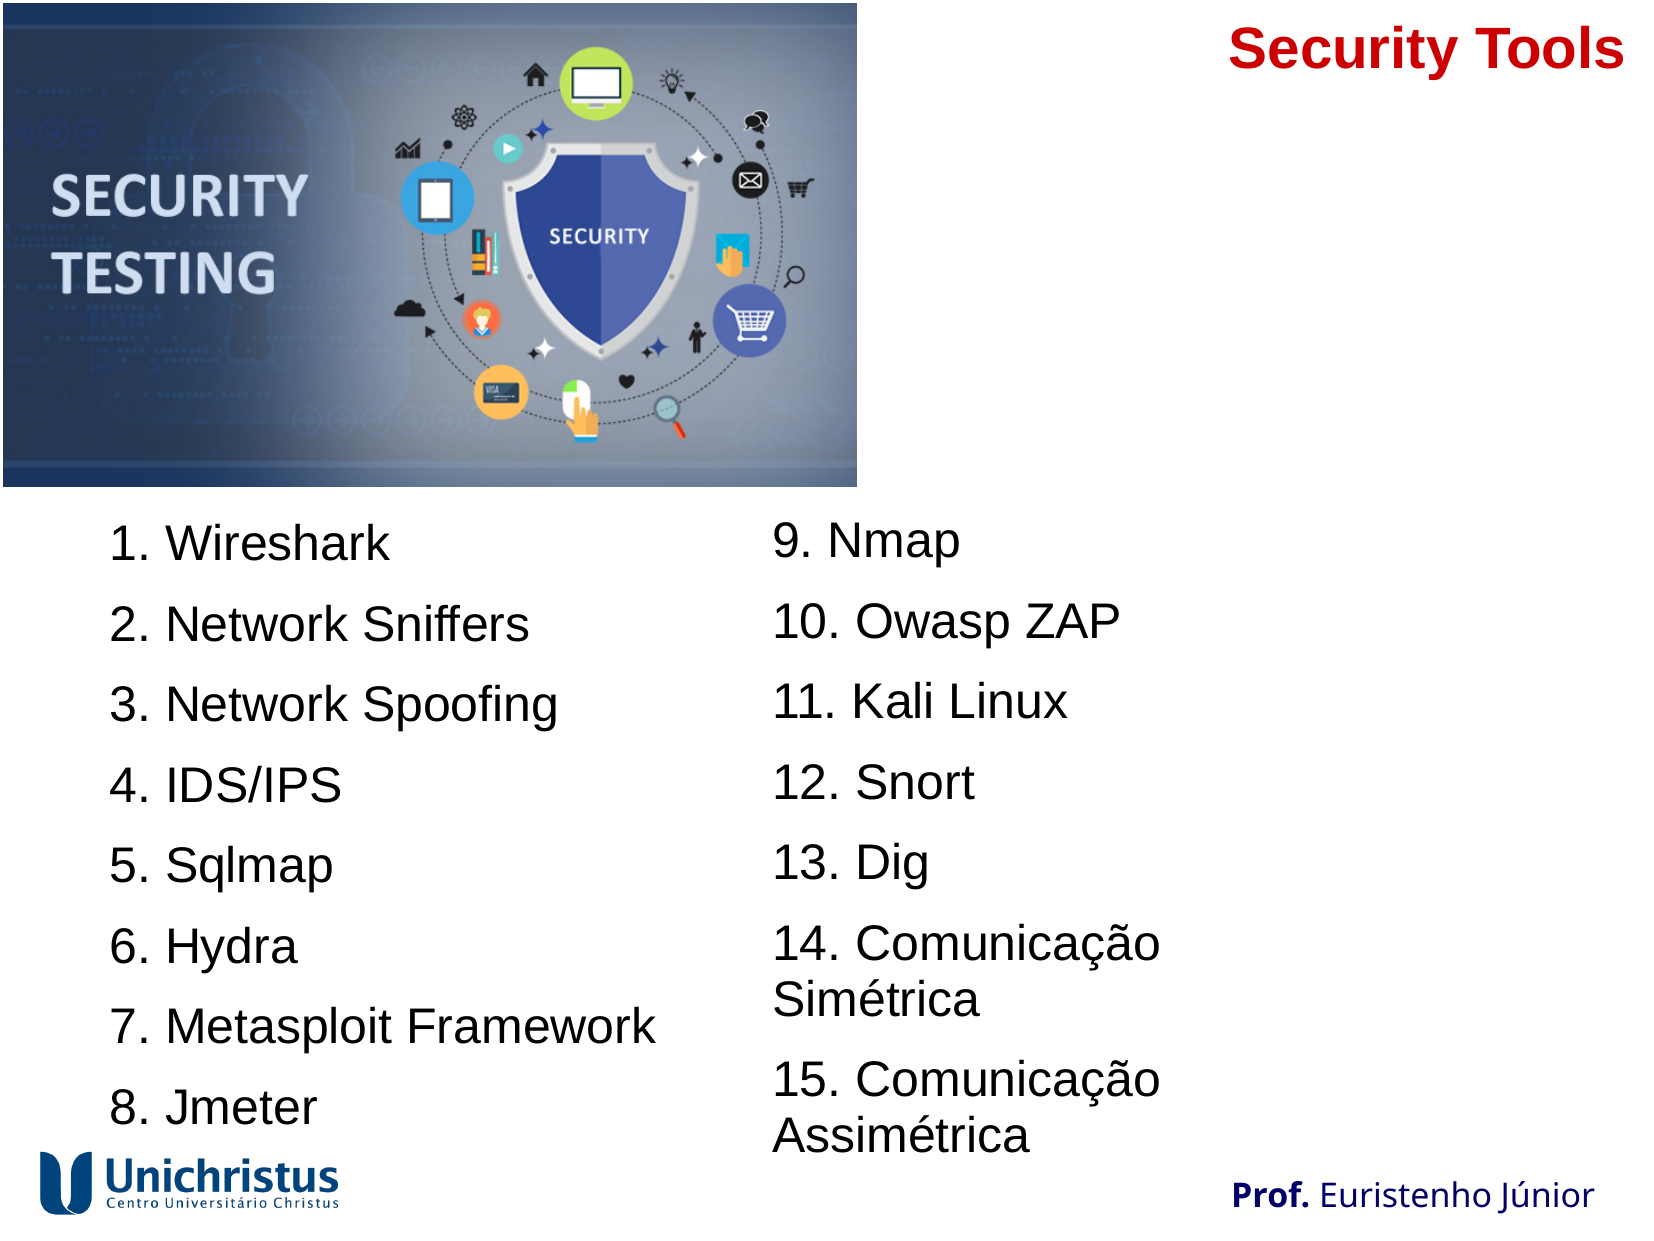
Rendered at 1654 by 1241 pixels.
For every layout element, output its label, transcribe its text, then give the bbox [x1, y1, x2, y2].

text_box Security Tools [1214, 8, 1642, 89]
picture [35, 1148, 343, 1217]
text_box Prof. Euristenho Júnior [1216, 1163, 1654, 1224]
text_box 1. Wireshark 2. Network Sniffers 3. Network Spoofing 4. IDS/IPS 5. Sqlmap 6. Hydra 7. Metasploit Framework 8. Jmeter [94, 507, 672, 1143]
text_box 9. Nmap 10. Owasp ZAP 11. Kali Linux 12. Snort 13. Dig 14. Comunicação Simétrica 15. Comunicação Assimétrica [757, 505, 1335, 1171]
picture [3, 3, 857, 487]
